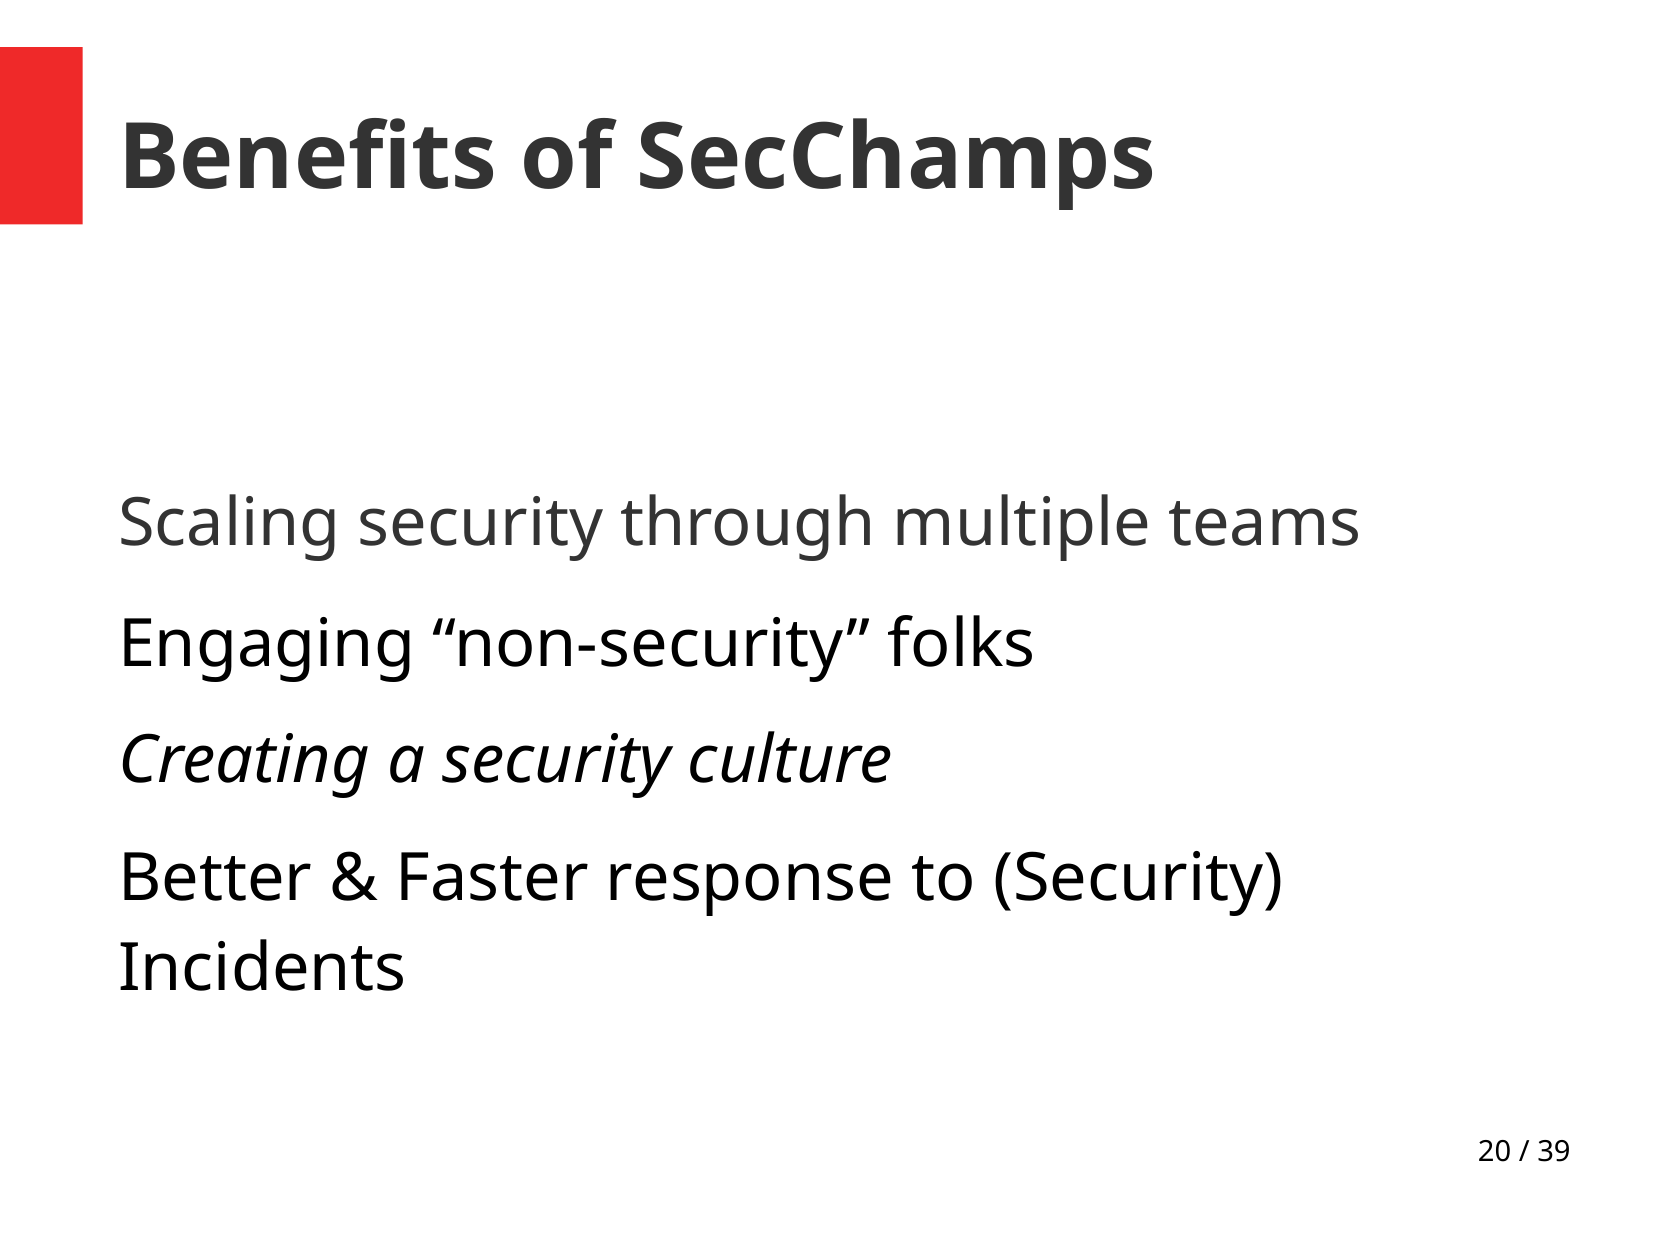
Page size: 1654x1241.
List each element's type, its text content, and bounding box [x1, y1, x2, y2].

list Scaling security through multiple teams Engaging “non-security” folks Creating a security culture Better & Faster response to (Security) Incidents [118, 354, 1536, 1074]
title Benefits of SecChamps [118, 49, 1571, 257]
